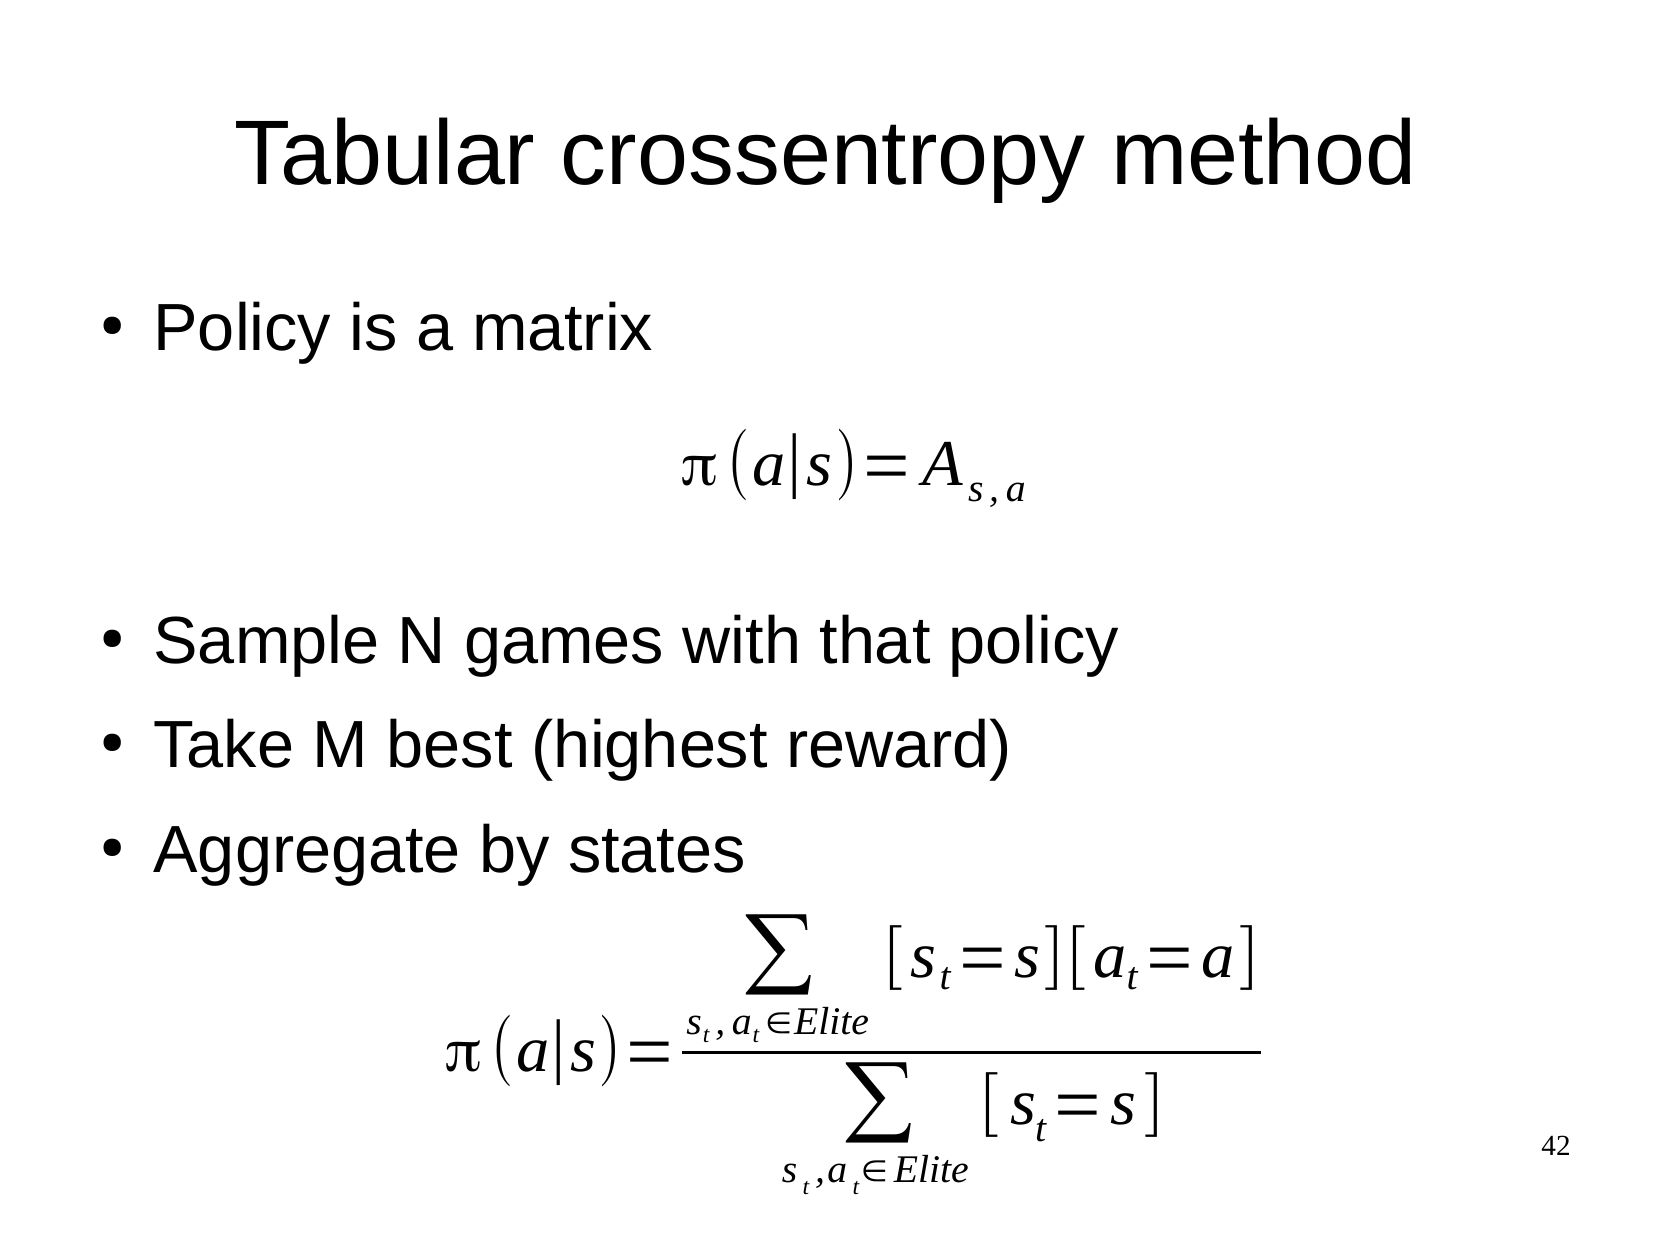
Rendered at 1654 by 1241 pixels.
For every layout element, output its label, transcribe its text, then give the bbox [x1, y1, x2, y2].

list Policy is a matrix Sample N games with that policy Take M best (highest reward) Aggregate by states [82, 290, 1571, 1010]
title Tabular crossentropy method [82, 49, 1571, 257]
chart [428, 907, 1279, 1200]
chart [664, 423, 1041, 509]
